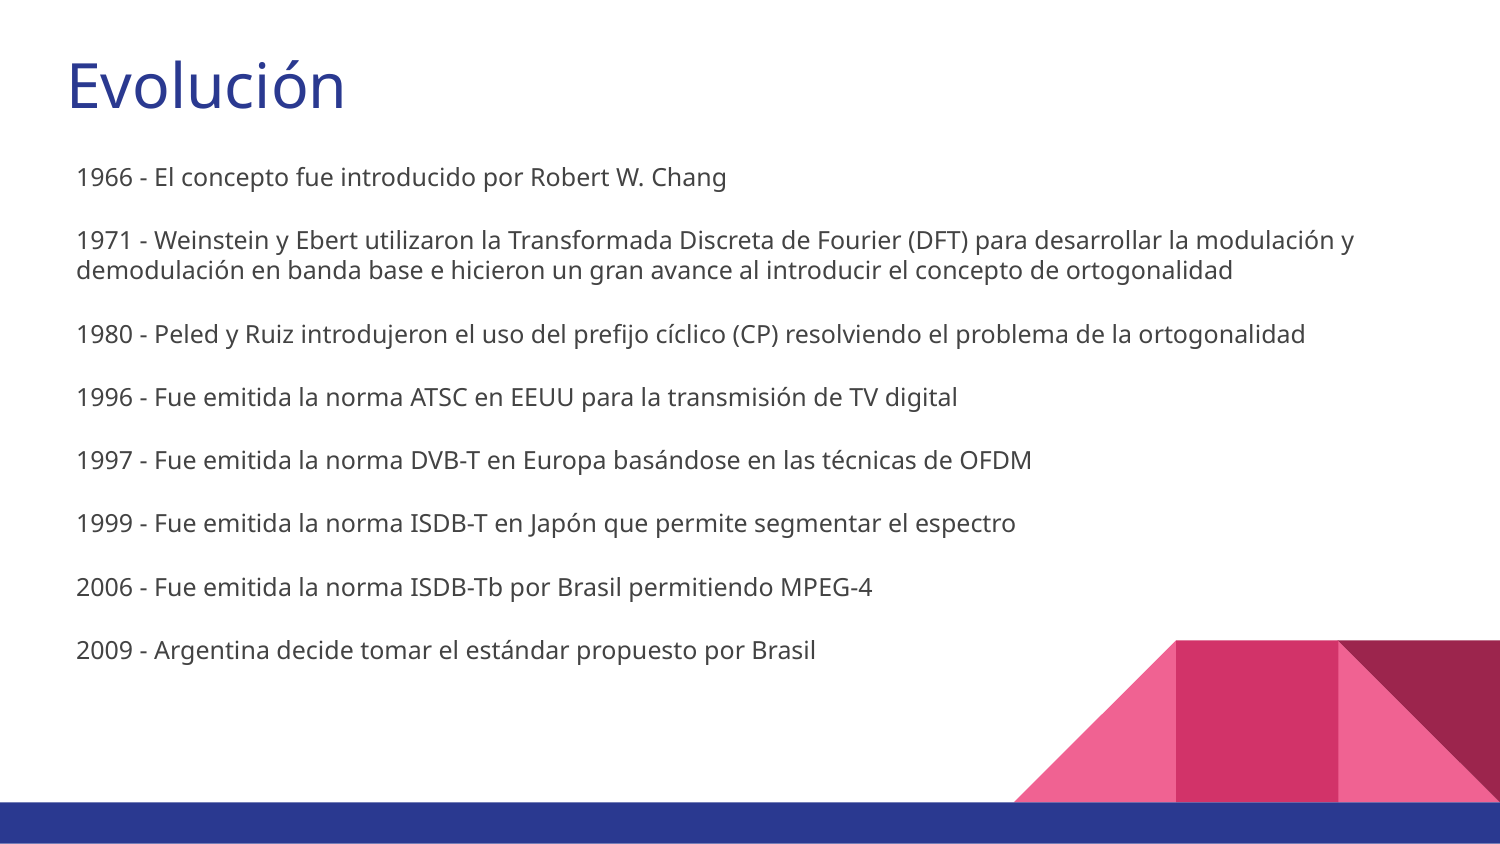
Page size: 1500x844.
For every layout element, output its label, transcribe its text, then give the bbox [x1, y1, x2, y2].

title Evolución [51, 30, 1449, 131]
list 1966 - El concepto fue introducido por Robert W. Chang 1971 - Weinstein y Ebert utilizaron la Transformada Discreta de Fourier (DFT) para desarrollar la modulación y demodulación en banda base e hicieron un gran avance al introducir el concepto de ortogonalidad 1980 - Peled y Ruiz introdujeron el uso del prefijo cíclico (CP) resolviendo el problema de la ortogonalidad 1996 - Fue emitida la norma ATSC en EEUU para la transmisión de TV digital 1997 - Fue emitida la norma DVB-T en Europa basándose en las técnicas de OFDM 1999 - Fue emitida la norma ISDB-T en Japón que permite segmentar el espectro 2006 - Fue emitida la norma ISDB-Tb por Brasil permitiendo MPEG-4 2009 - Argentina decide tomar el estándar propuesto por Brasil [61, 146, 1459, 773]
